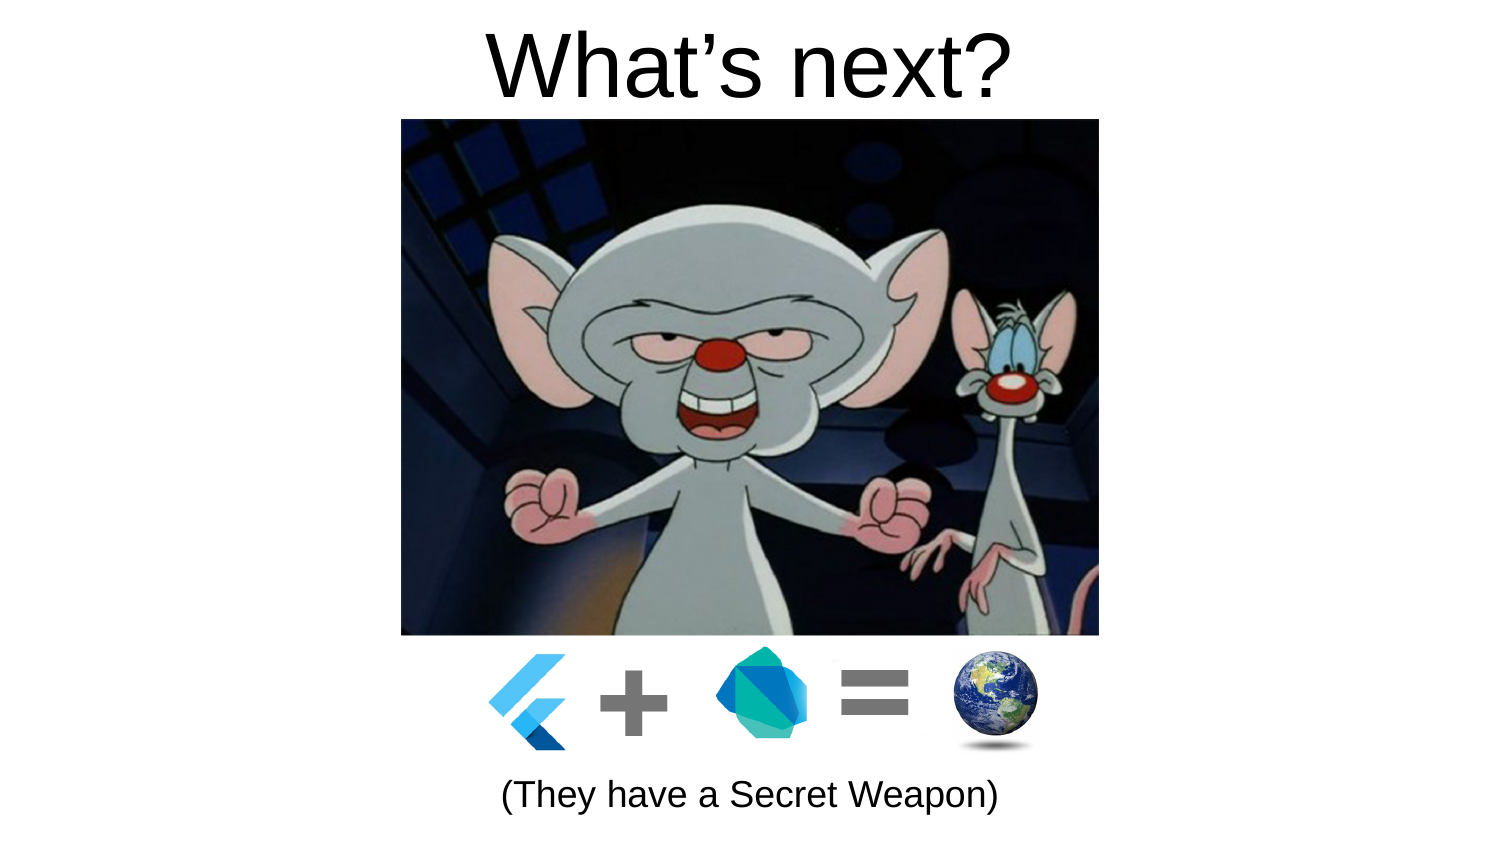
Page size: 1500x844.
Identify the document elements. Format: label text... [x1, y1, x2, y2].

text_box (They have a Secret Weapon) [0, 742, 1500, 844]
picture [401, 119, 1099, 757]
title What’s next? [0, 0, 1500, 85]
